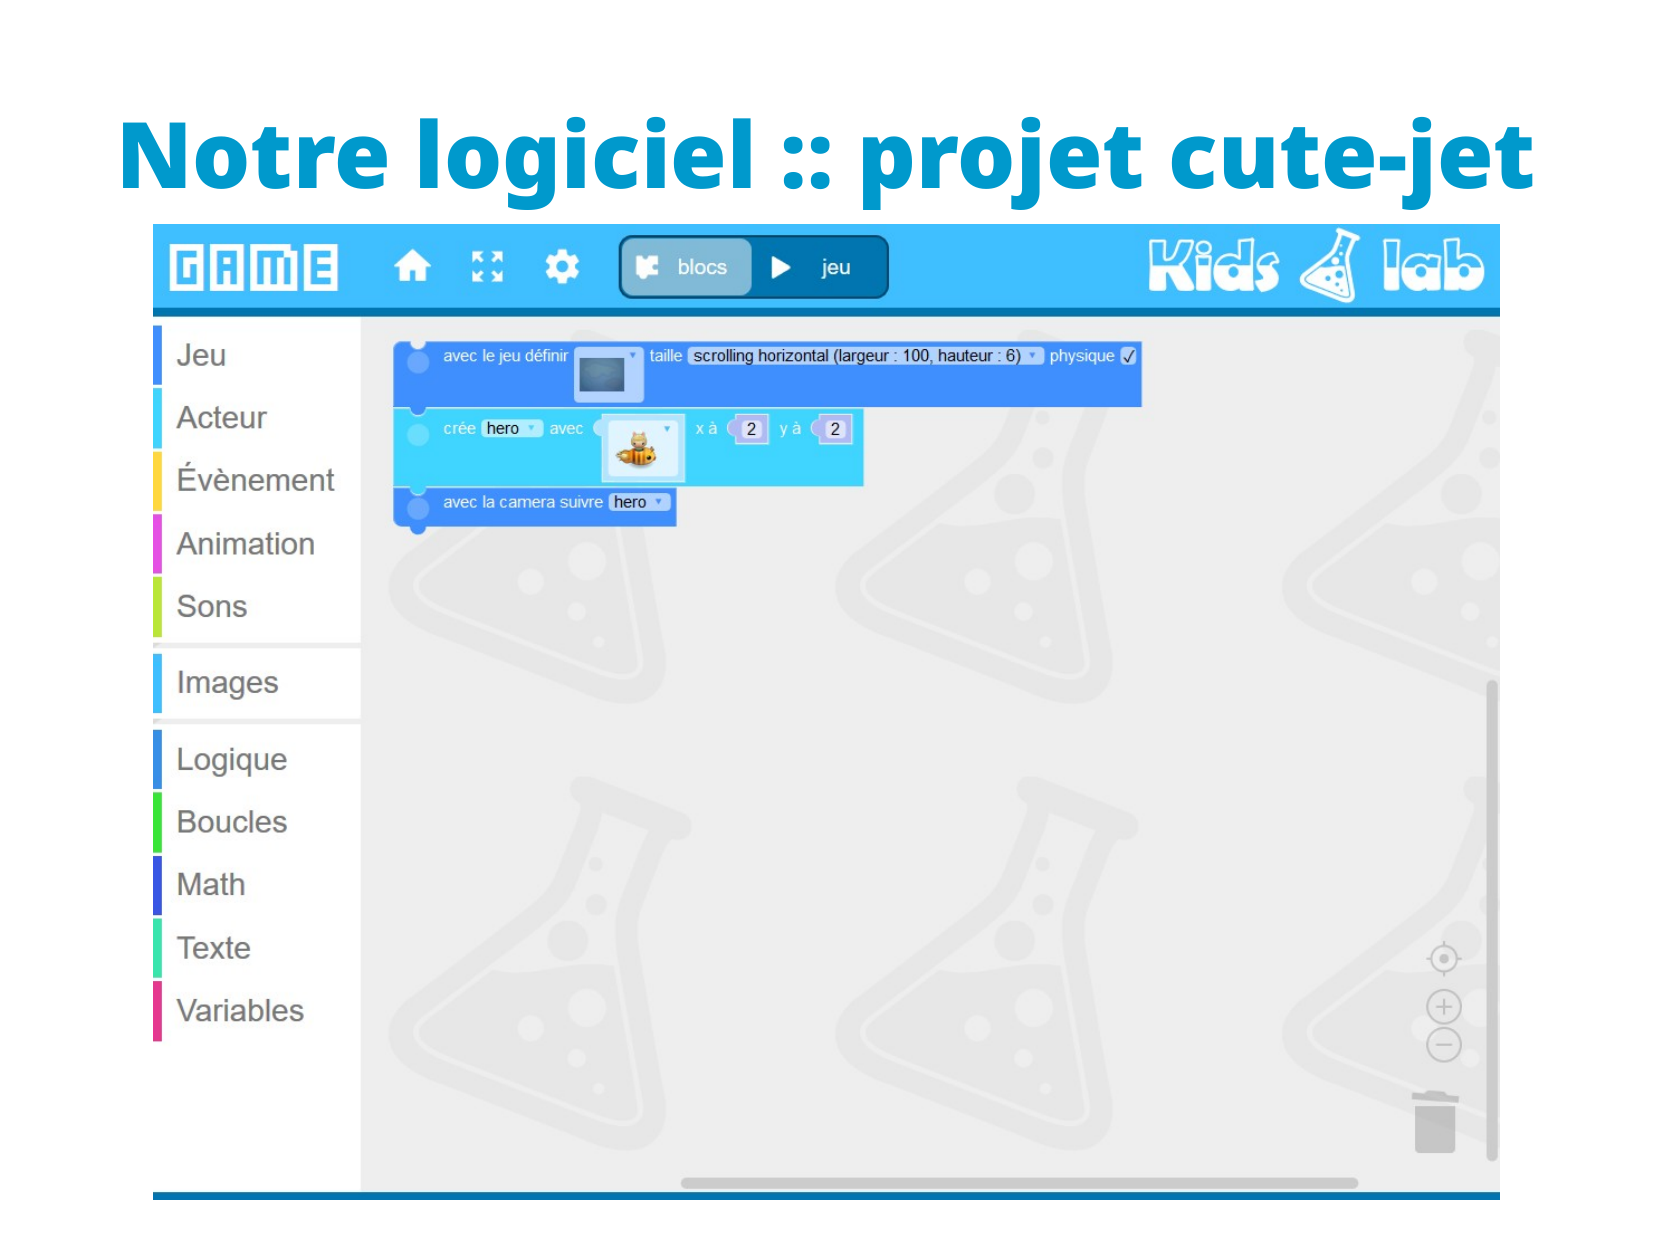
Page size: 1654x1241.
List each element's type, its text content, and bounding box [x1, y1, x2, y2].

picture [153, 316, 1500, 1193]
title Notre logiciel :: projet cute-jet [82, 49, 1571, 257]
picture [153, 224, 1500, 309]
